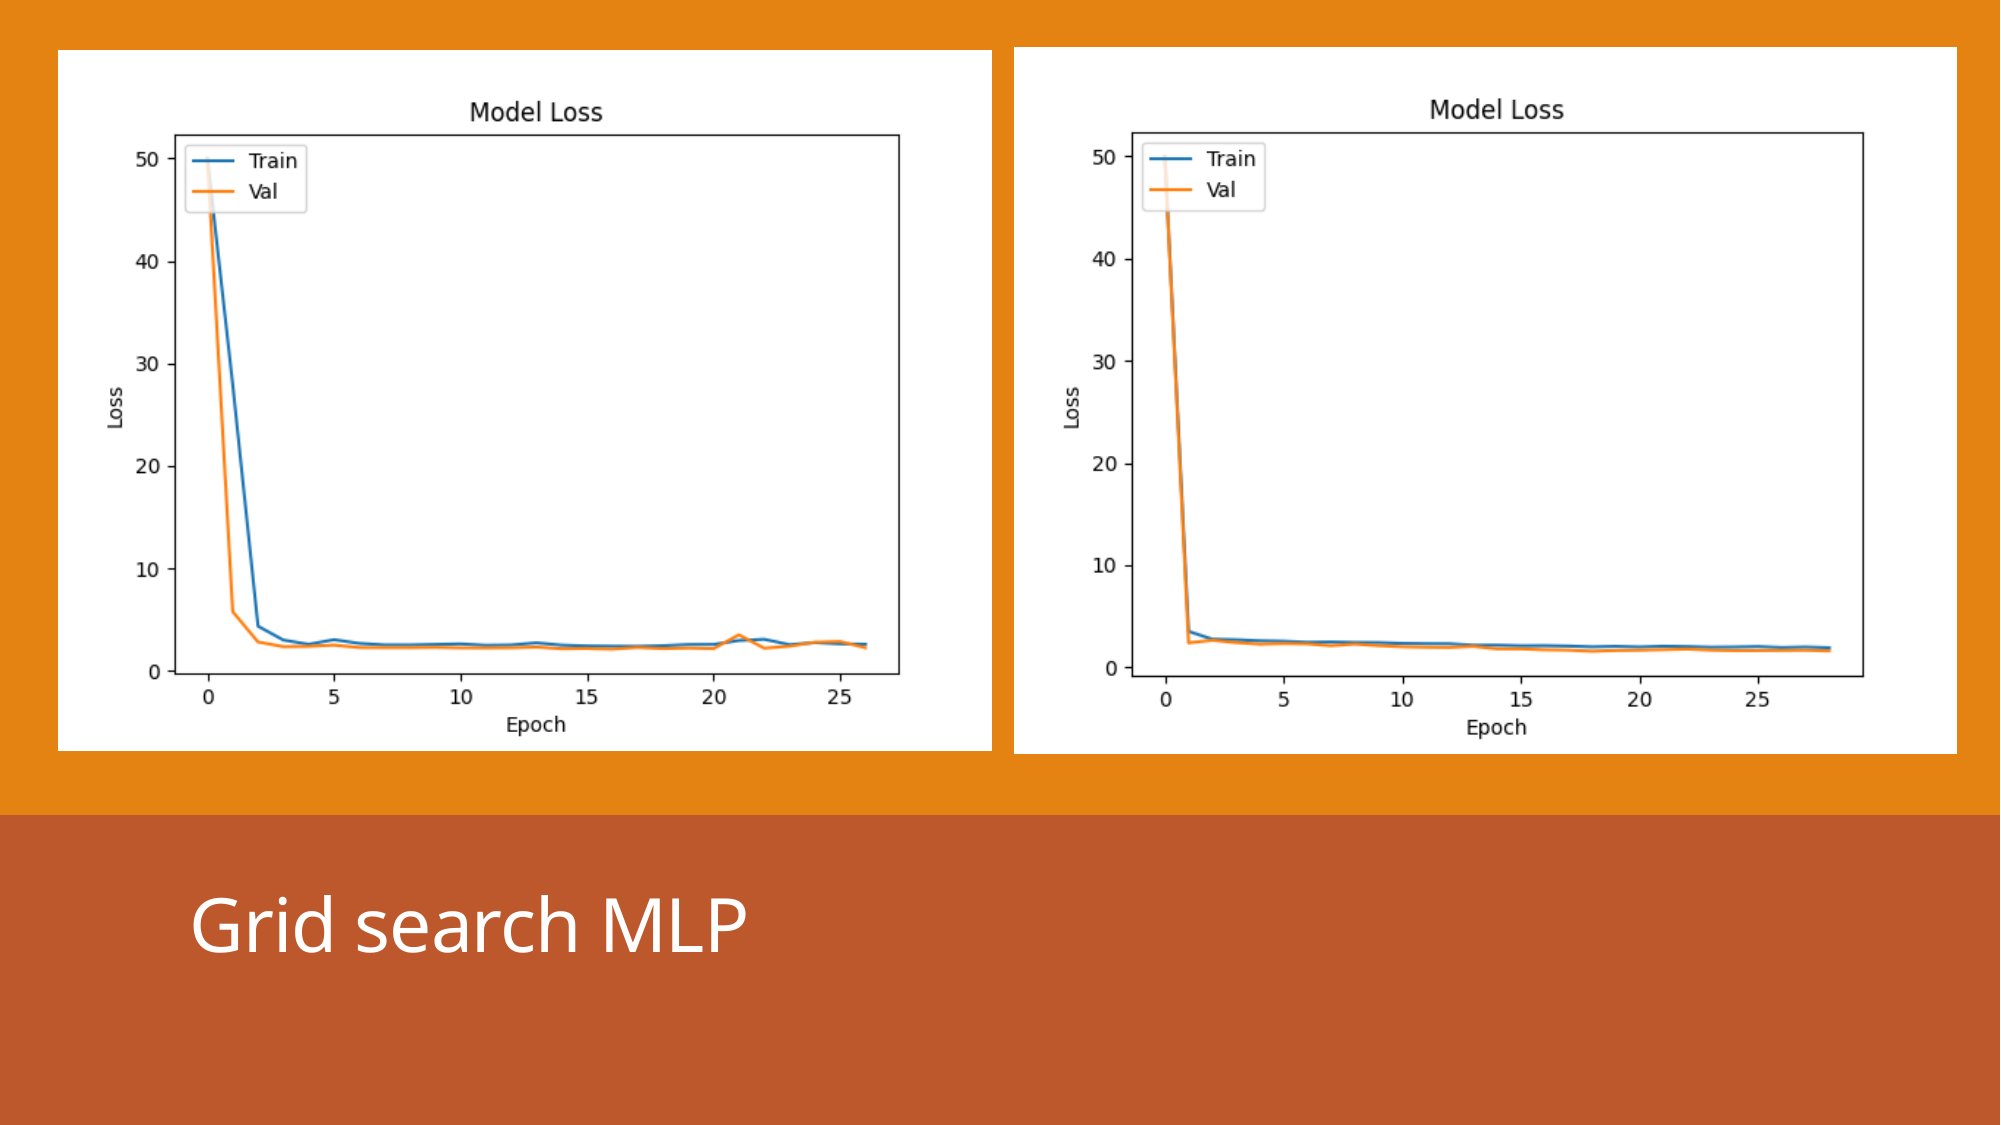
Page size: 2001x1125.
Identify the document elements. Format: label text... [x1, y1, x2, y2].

text_box [0, 0, 2000, 1125]
title Grid search MLP [174, 840, 1825, 976]
picture [1014, 47, 1957, 754]
picture [58, 50, 992, 751]
